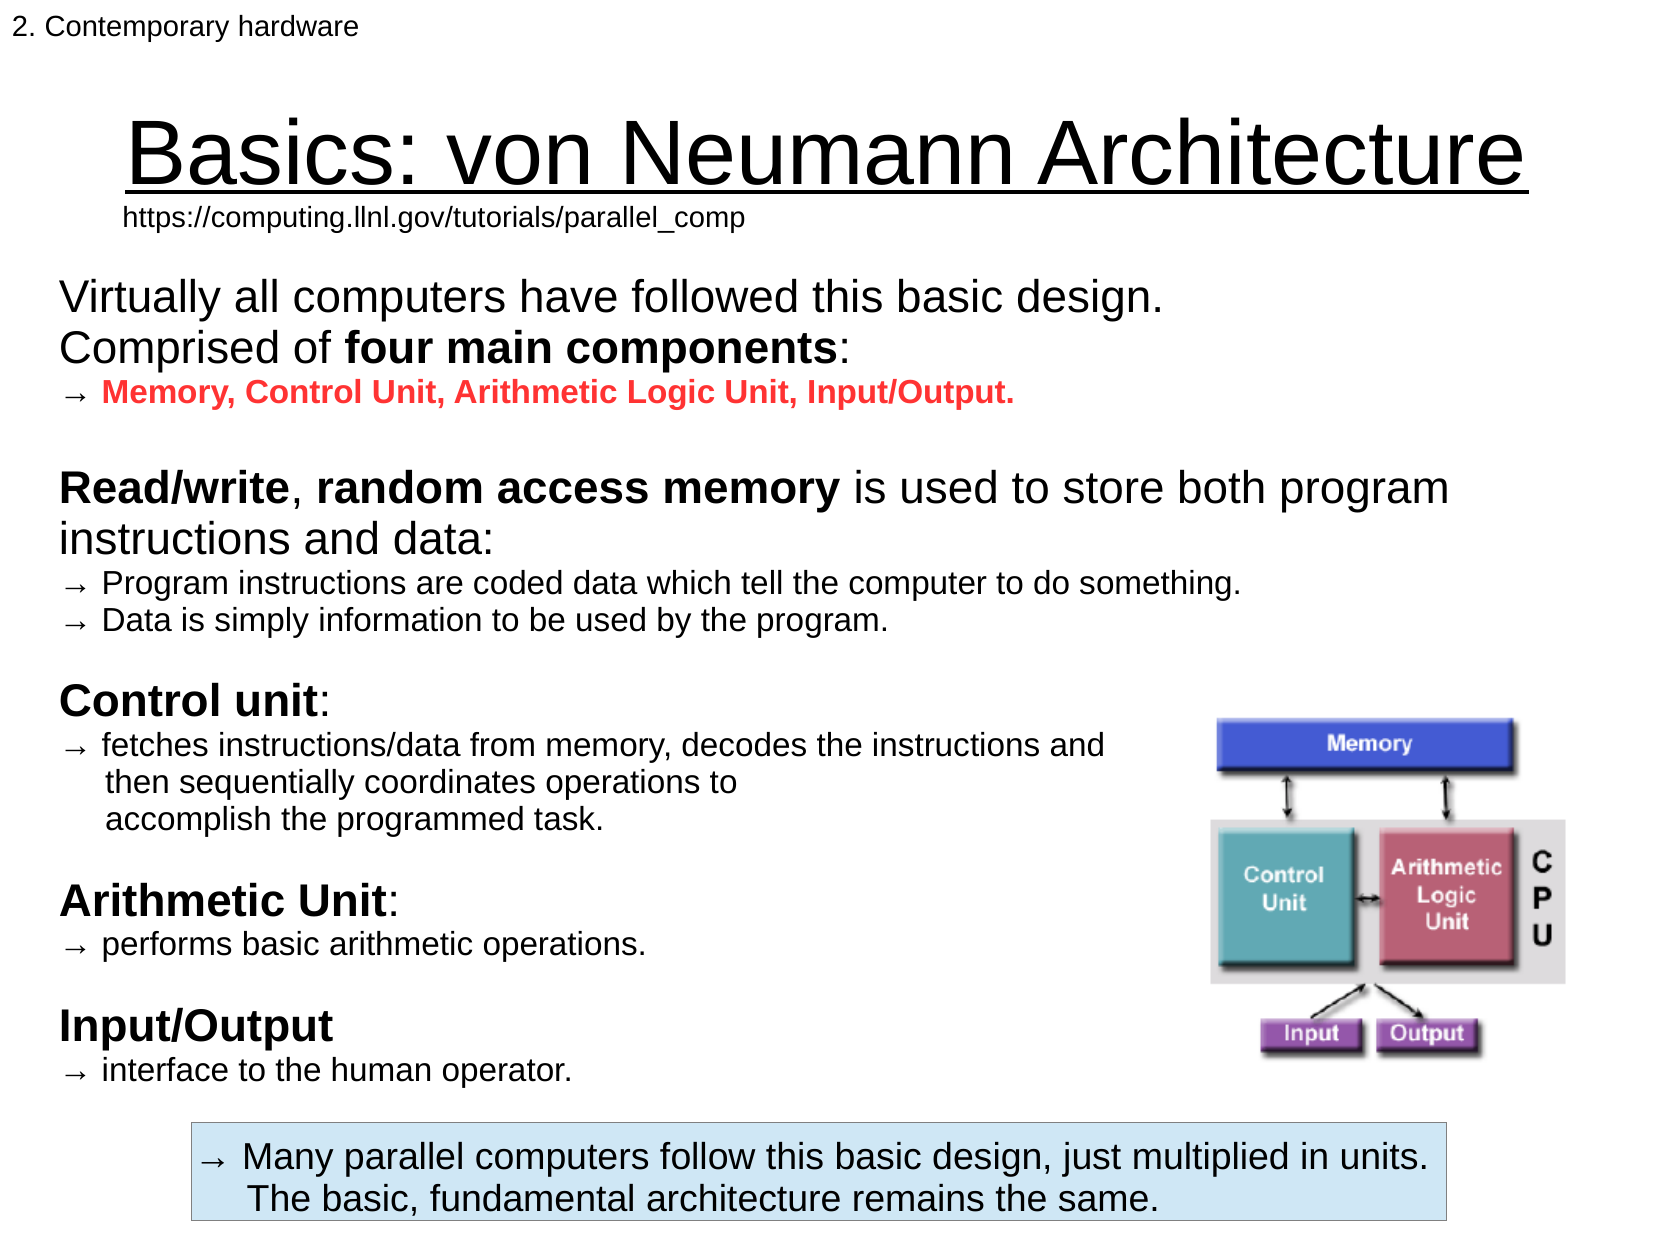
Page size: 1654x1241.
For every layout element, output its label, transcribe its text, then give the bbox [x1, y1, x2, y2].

subtitle Virtually all computers have followed this basic design. Comprised of four main components: → Memory, Control Unit, Arithmetic Logic Unit, Input/Output. Read/write, random access memory is used to store both program instructions and data: → Program instructions are coded data which tell the computer to do something. → Data is simply information to be used by the program. Control unit: → fetches instructions/data from memory, decodes the instructions and then sequentially coordinates operations to accomplish the programmed task. Arithmetic Unit: → performs basic arithmetic operations. Input/Output → interface to the human operator. [59, 216, 1619, 1143]
title Basics: von Neumann Architecture [82, 49, 1571, 216]
picture [1203, 701, 1583, 1075]
text_box 2. Contemporary hardware [11, 8, 815, 44]
text_box https://computing.llnl.gov/tutorials/parallel_comp [107, 193, 1489, 274]
text_box → Many parallel computers follow this basic design, just multiplied in units. The basic, fundamental architecture remains the same. [179, 1127, 1477, 1227]
